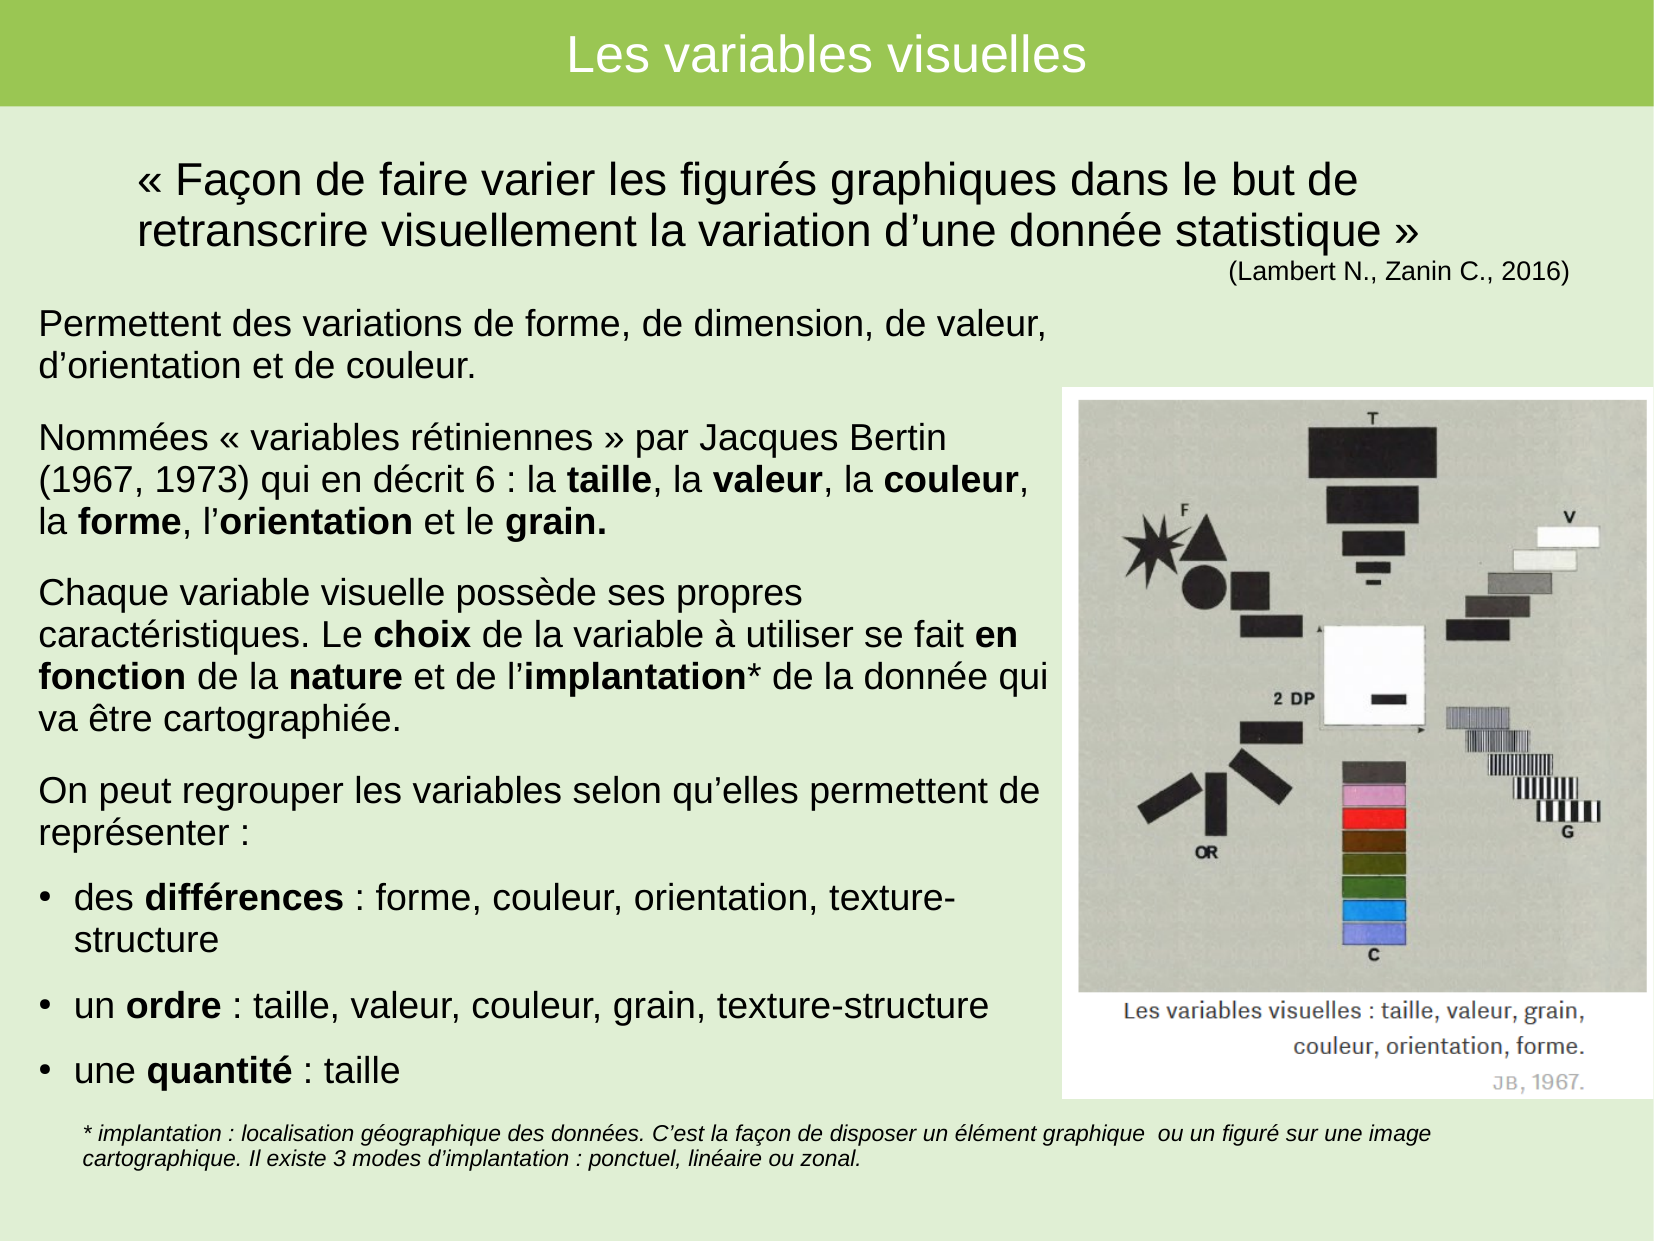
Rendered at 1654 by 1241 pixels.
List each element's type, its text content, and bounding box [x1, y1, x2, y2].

list « Façon de faire varier les figurés graphiques dans le but de retranscrire visuellement la variation d’une donnée statistique » (Lambert N., Zanin C., 2016) * implantation : localisation géographique des données. C’est la façon de disposer un élément graphique ou un figuré sur une image cartographique. Il existe 3 modes d’implantation : ponctuel, linéaire ou zonal. [1087, 1099, 1571, 1182]
picture [1087, 387, 1654, 1099]
text_box Permettent des variations de forme, de dimension, de valeur, d’orientation et de couleur. Nommées « variables rétiniennes » par Jacques Bertin (1967, 1973) qui en décrit 6 : la taille, la valeur, la couleur, la forme, l’orientation et le grain. Chaque variable visuelle possède ses propres caractéristiques. Le choix de la variable à utiliser se fait en fonction de la nature et de l’implantation* de la donnée qui va être cartographiée. On peut regrouper les variables selon qu’elles permettent de représenter : des différences : forme, couleur, orientation, texture-structure un ordre : taille, valeur, couleur, grain, texture-structure une quantité : taille [23, 295, 1087, 1226]
list « Façon de faire varier les figurés graphiques dans le but de retranscrire visuellement la variation d’une donnée statistique » (Lambert N., Zanin C., 2016) * implantation : localisation géographique des données. C’est la façon de disposer un élément graphique ou un figuré sur une image cartographique. Il existe 3 modes d’implantation : ponctuel, linéaire ou zonal. [82, 153, 1571, 387]
title Les variables visuelles [82, 19, 1571, 89]
